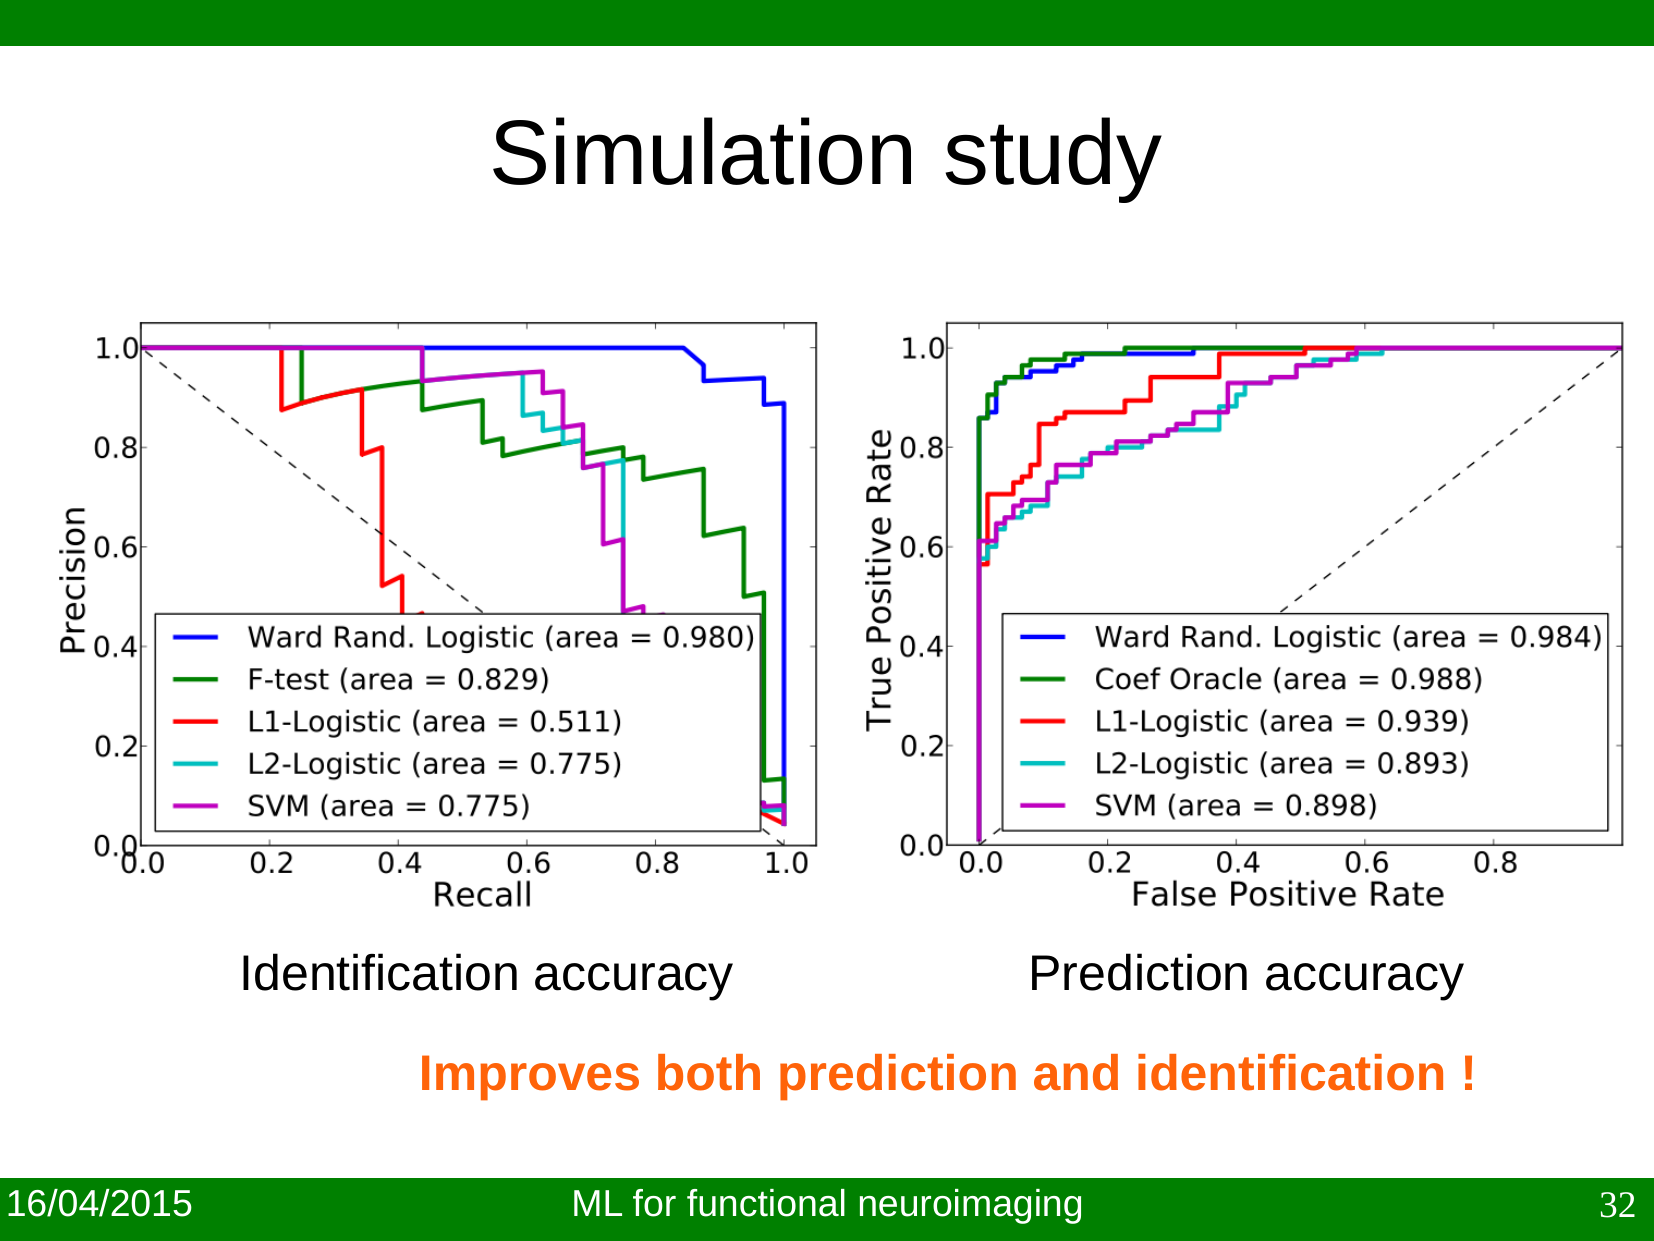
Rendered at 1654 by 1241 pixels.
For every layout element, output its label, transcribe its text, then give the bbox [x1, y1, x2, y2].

picture [32, 309, 826, 910]
text_box Identification accuracy [225, 937, 750, 1009]
text_box Improves both prediction and identiﬁcation ! [404, 1037, 1583, 1193]
title Simulation study [82, 49, 1571, 257]
text_box Prediction accuracy [1013, 937, 1502, 1009]
picture [838, 314, 1630, 910]
